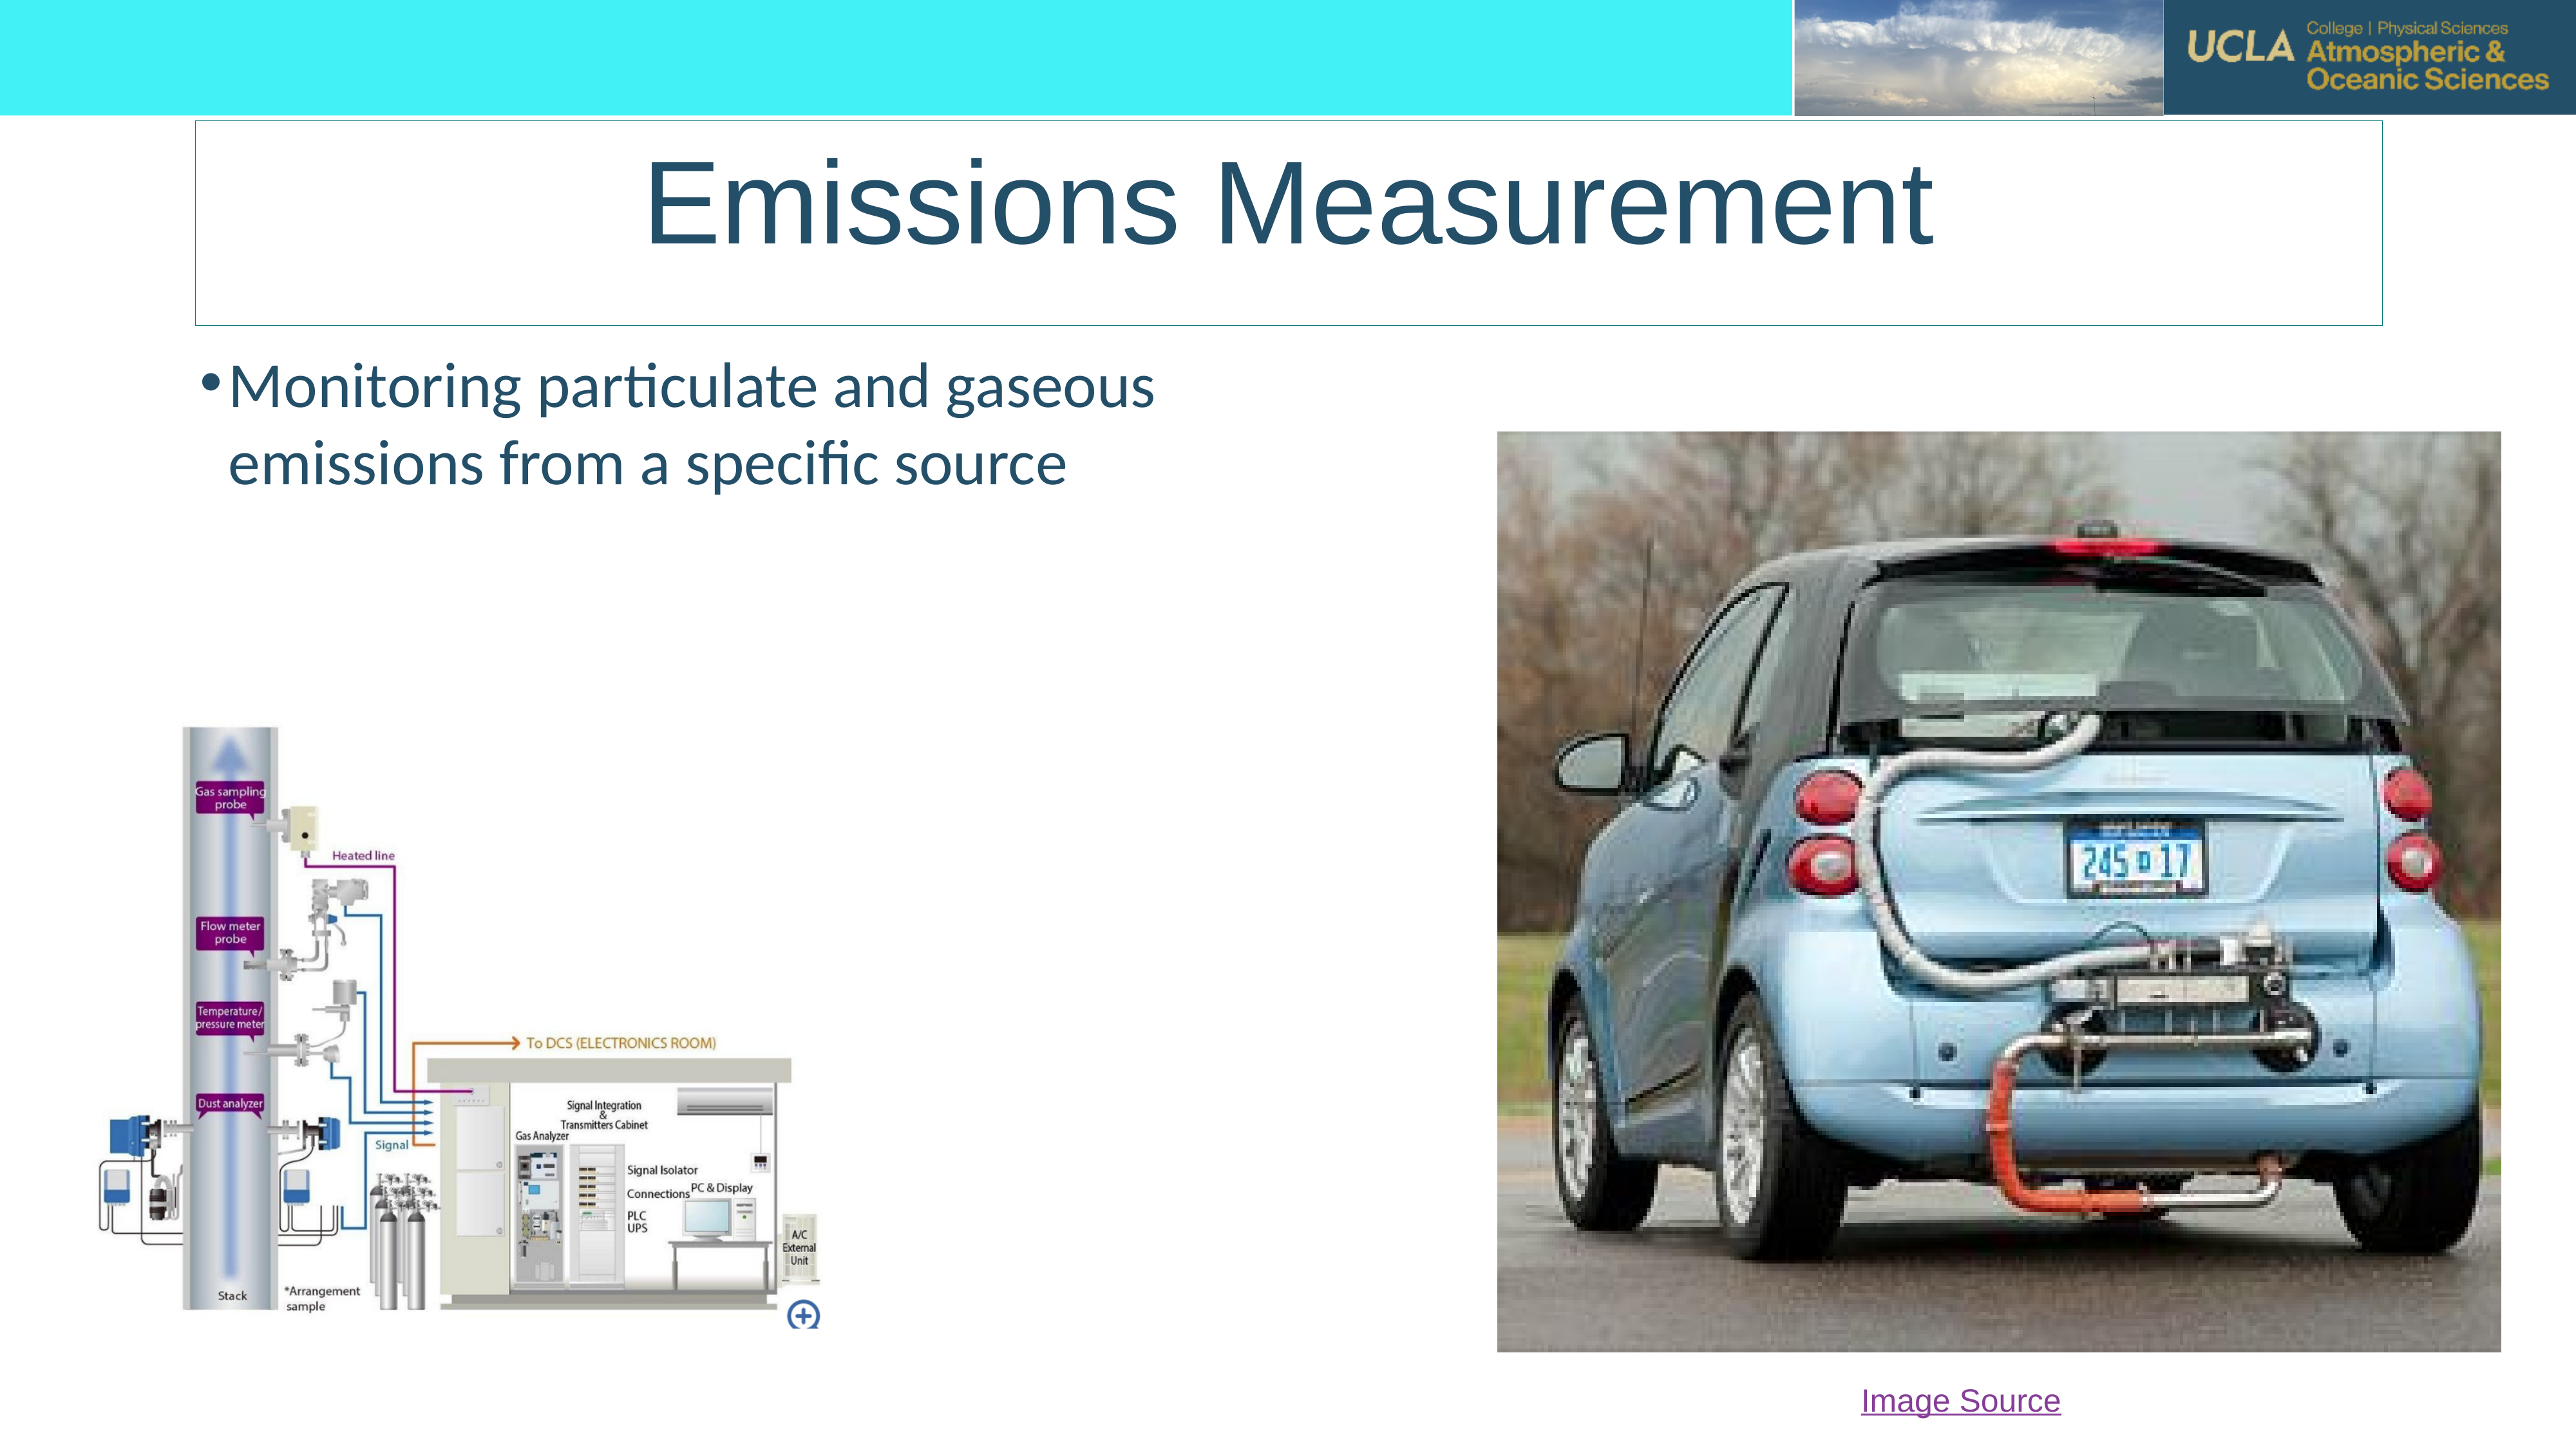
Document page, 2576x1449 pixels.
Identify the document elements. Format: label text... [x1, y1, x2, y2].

picture [75, 708, 822, 1329]
list Monitoring particulate and gaseous emissions from a specific source [143, 337, 1238, 1352]
picture [1794, 0, 2576, 116]
picture [1497, 431, 2501, 1352]
title Emissions Measurement [195, 120, 2383, 326]
text_box Image Source [1851, 1374, 2406, 1423]
